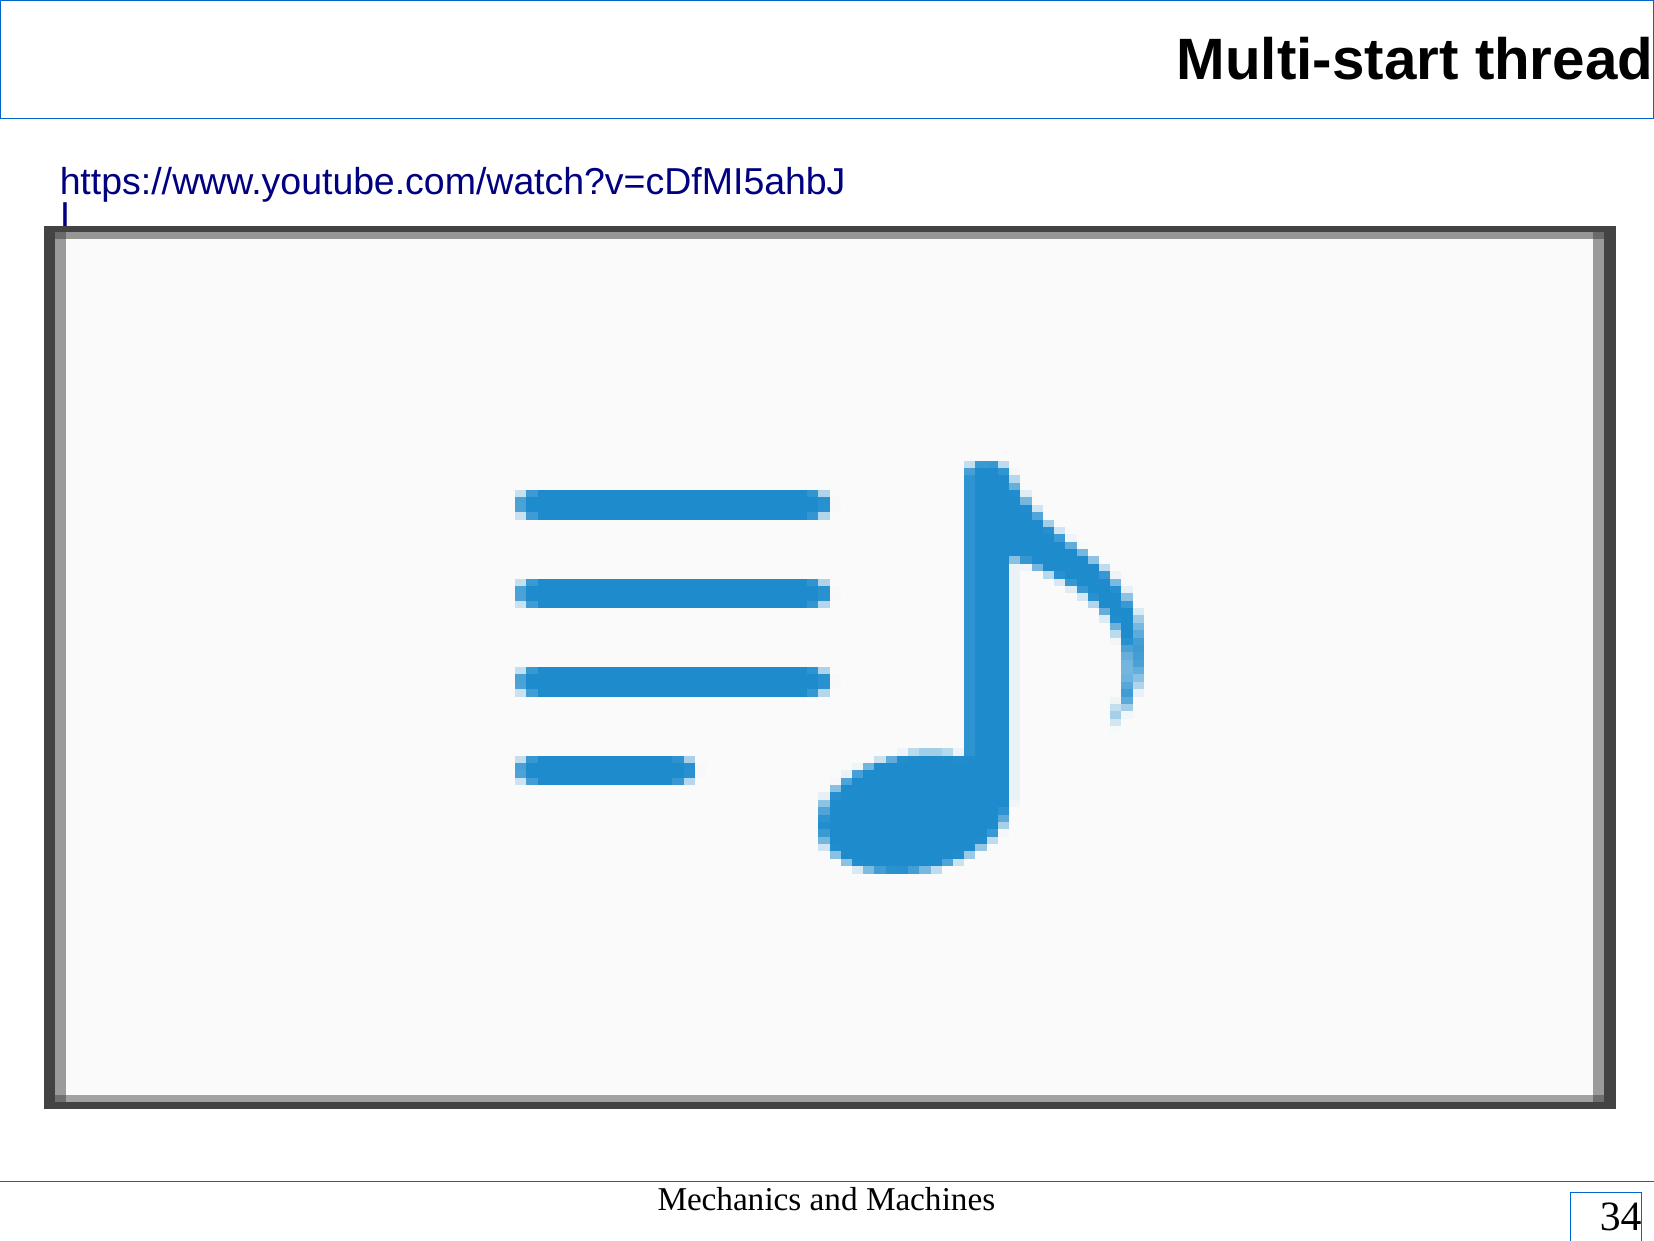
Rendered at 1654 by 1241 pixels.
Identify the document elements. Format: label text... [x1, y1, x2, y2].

text_box [43, 225, 1617, 1111]
text_box https://www.youtube.com/watch?v=cDfMI5ahbJI [45, 153, 868, 211]
title Multi-start thread [0, 0, 1654, 119]
